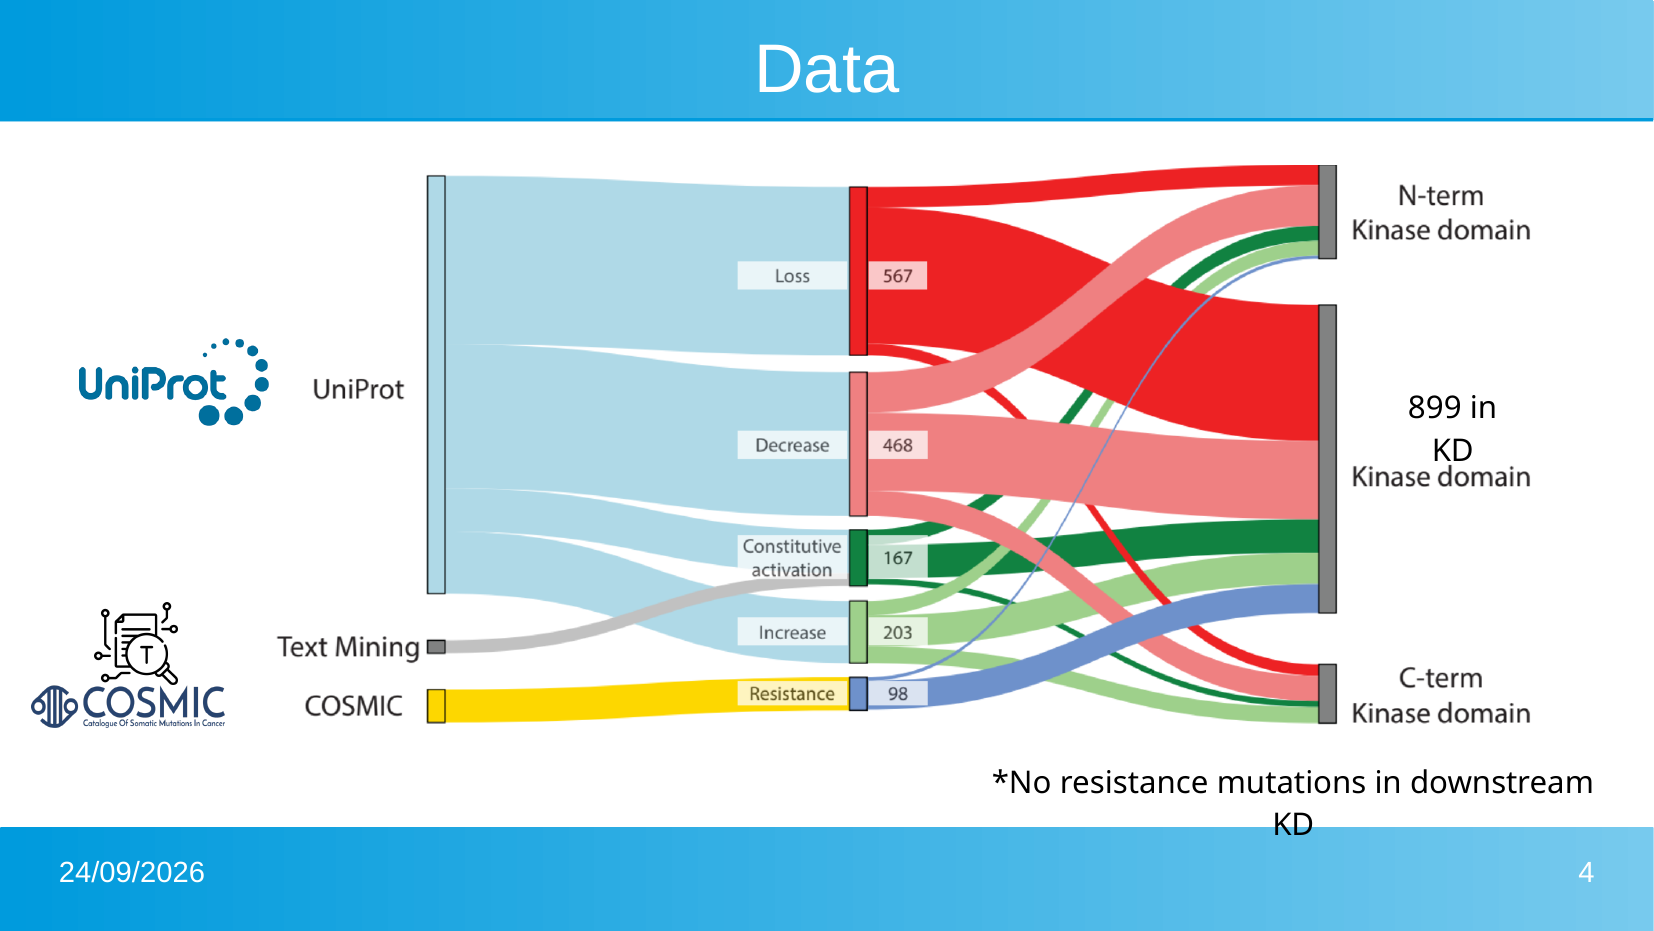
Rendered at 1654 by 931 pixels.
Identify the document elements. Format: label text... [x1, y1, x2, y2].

title Data [59, 29, 1595, 108]
picture [31, 602, 225, 729]
text_box *No resistance mutations in downstream KD [962, 748, 1625, 856]
picture [79, 165, 1536, 730]
text_box 899 in KD [1370, 374, 1536, 482]
